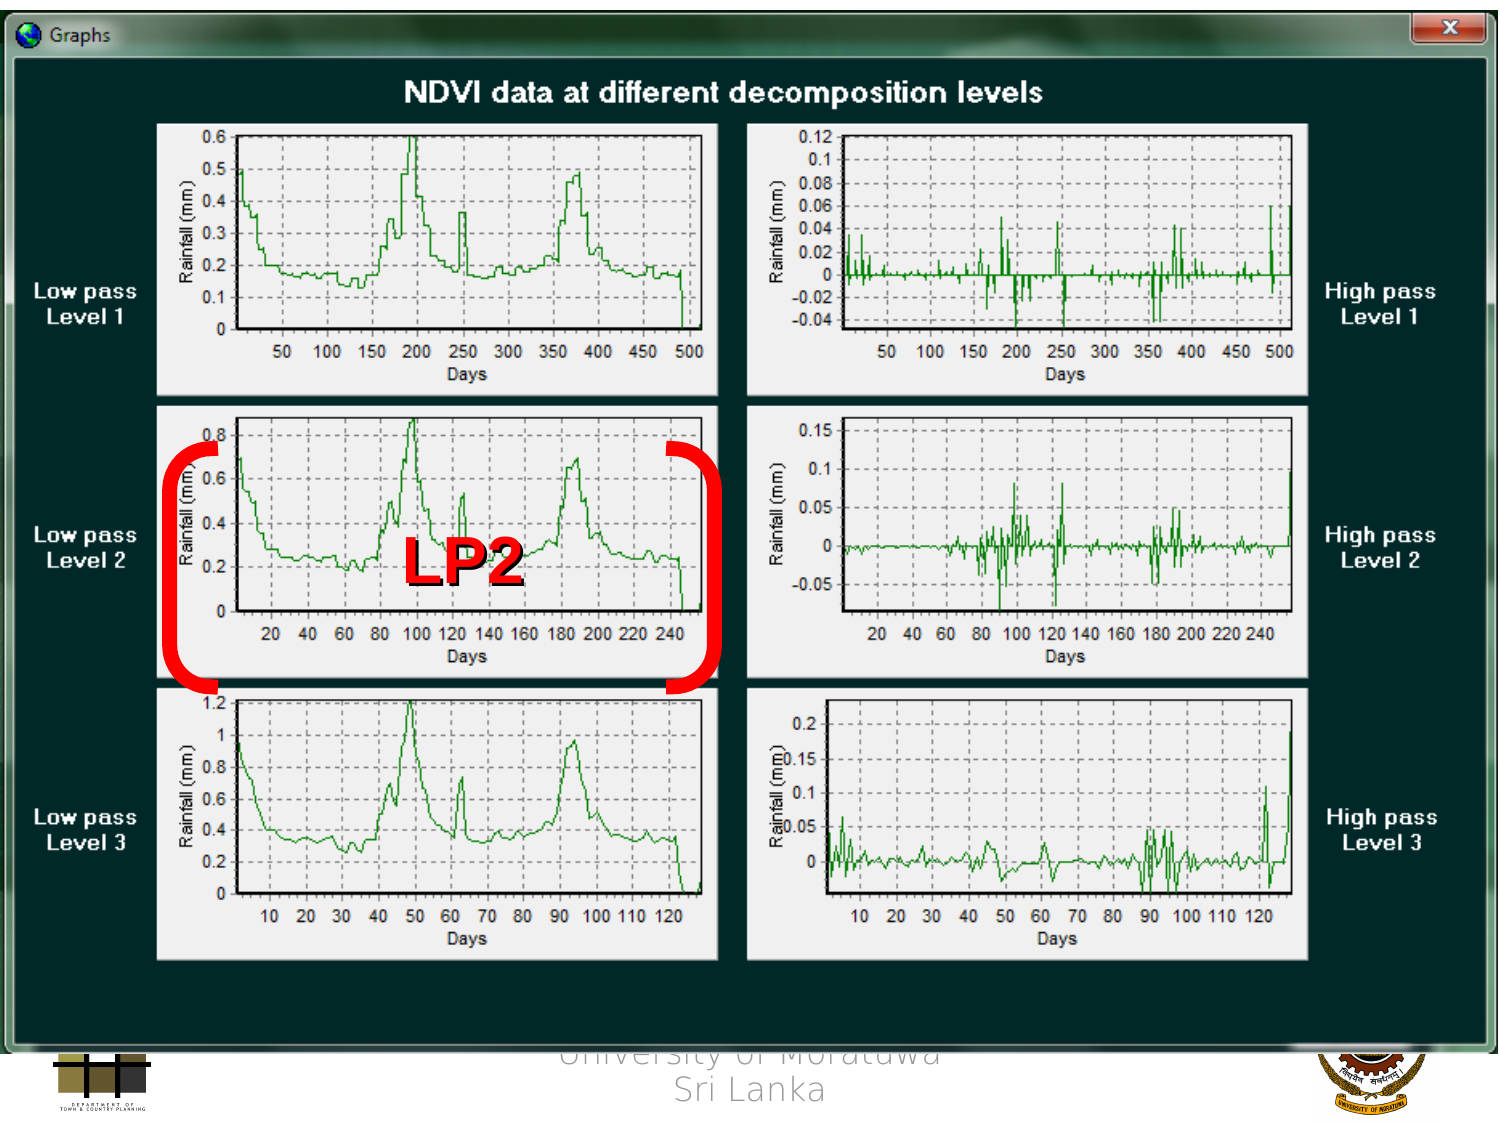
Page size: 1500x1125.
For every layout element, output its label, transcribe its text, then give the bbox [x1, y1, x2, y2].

text_box LP2 [386, 512, 540, 602]
picture [0, 10, 1498, 1125]
